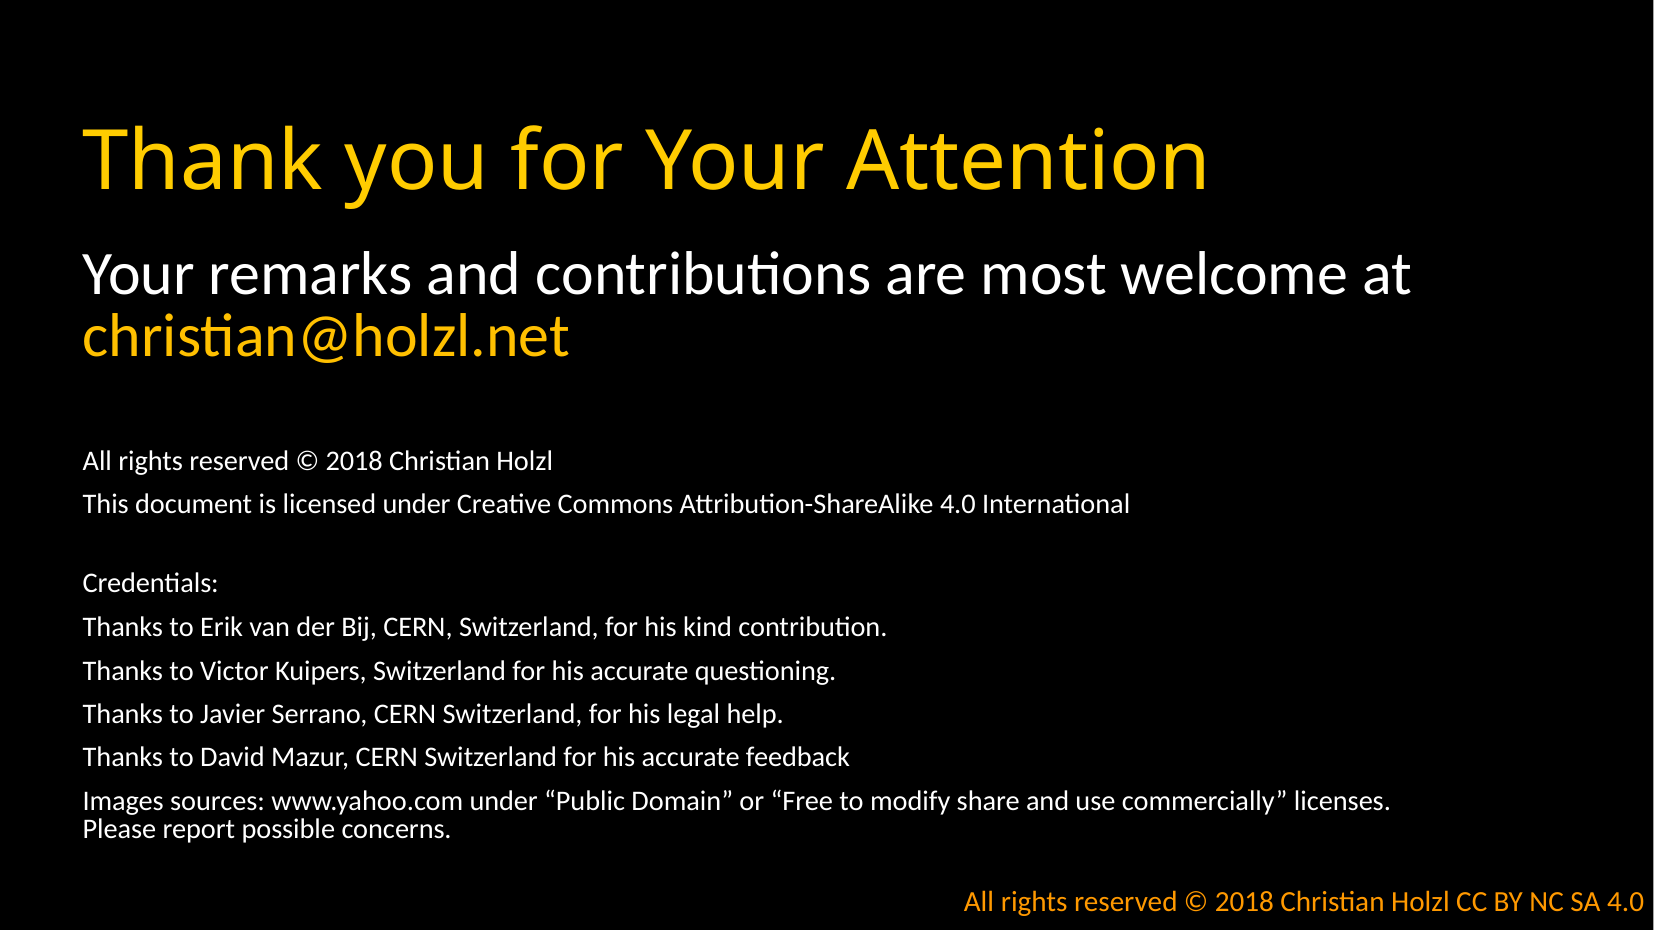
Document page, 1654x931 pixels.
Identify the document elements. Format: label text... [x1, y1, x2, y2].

list Your remarks and contributions are most welcome at christian@holzl.net All rights reserved © 2018 Christian Holzl This document is licensed under Creative Commons Attribution-ShareAlike 4.0 International Credentials: Thanks to Erik van der Bij, CERN, Switzerland, for his kind contribution. Thanks to Victor Kuipers, Switzerland for his accurate questioning. Thanks to Javier Serrano, CERN Switzerland, for his legal help. Thanks to David Mazur, CERN Switzerland for his accurate feedback Images sources: www.yahoo.com under “Public Domain” or “Free to modify share and use commercially” licenses. Please report possible concerns. [82, 247, 1571, 848]
title Thank you for Your Attention [82, 70, 1571, 244]
